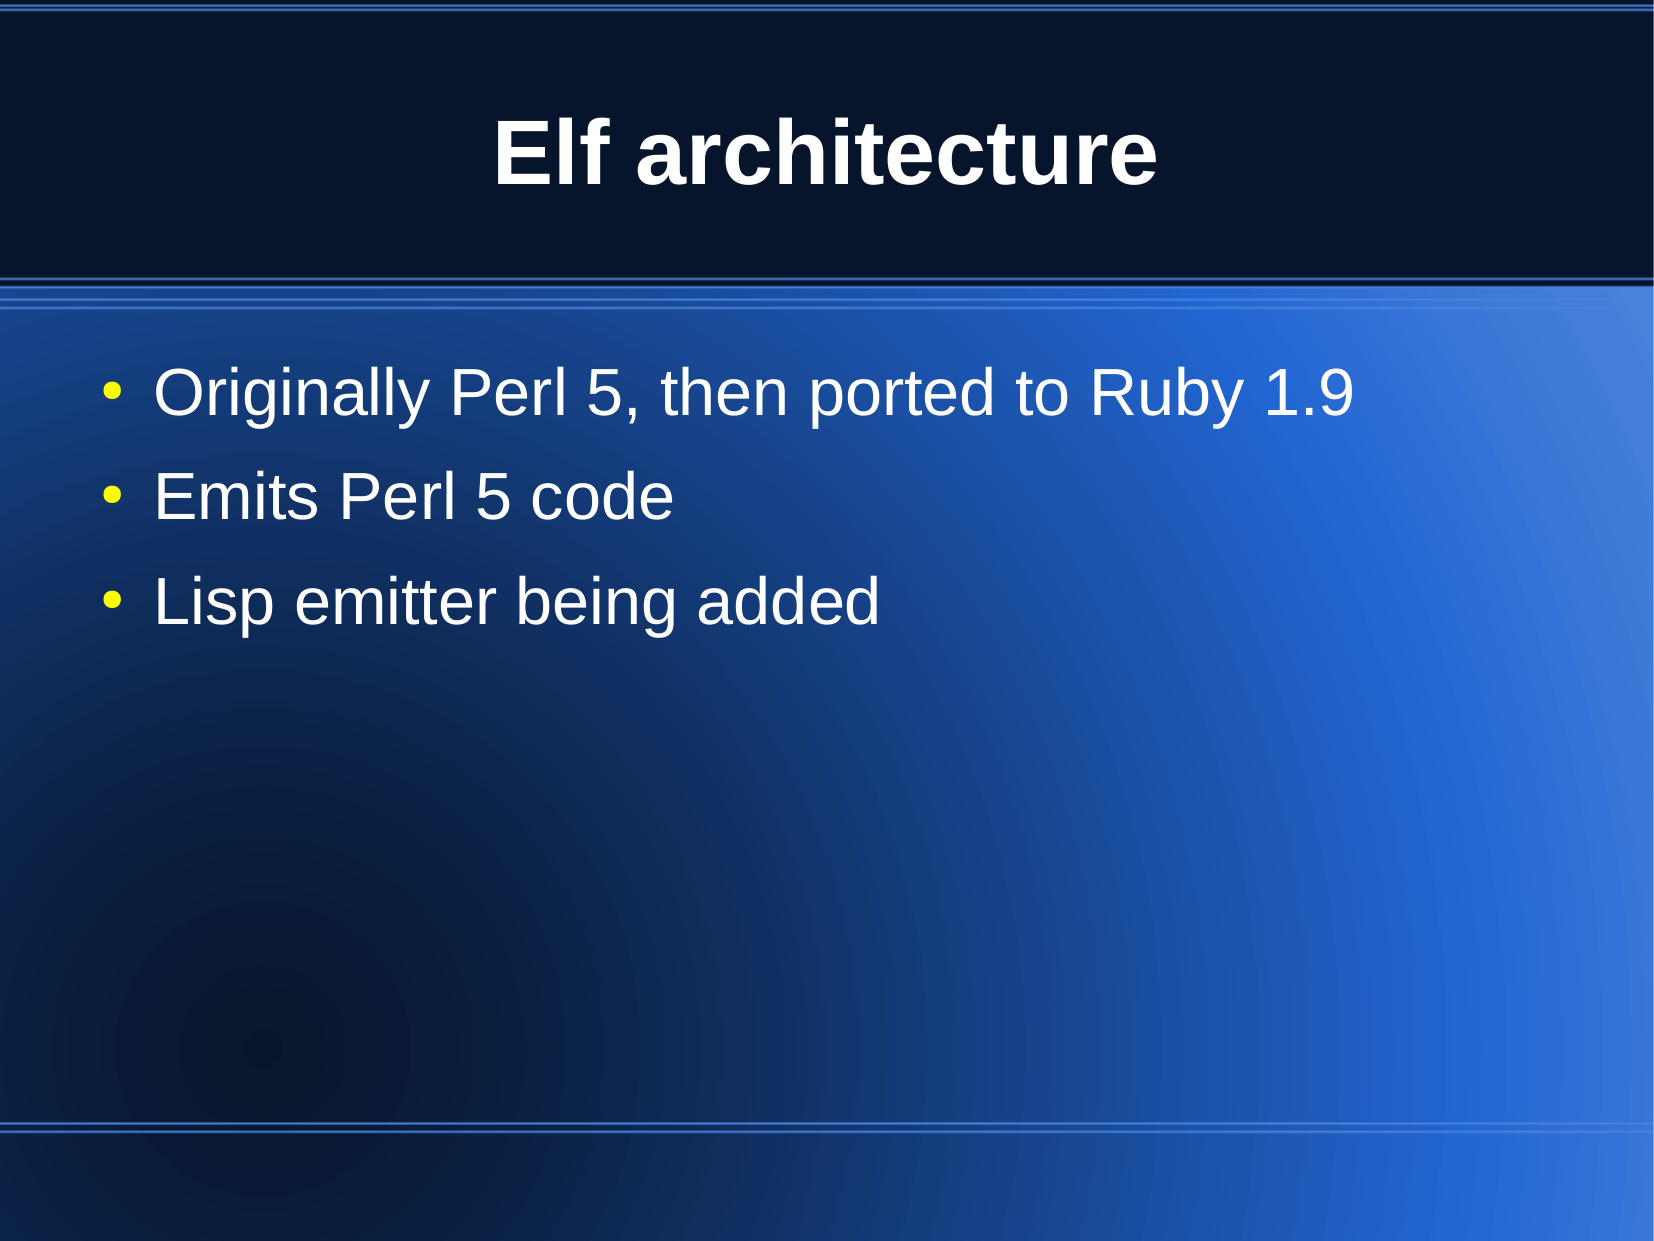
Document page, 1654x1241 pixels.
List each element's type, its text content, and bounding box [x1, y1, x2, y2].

picture [0, 0, 1654, 1241]
list Originally Perl 5, then ported to Ruby 1.9 Emits Perl 5 code Lisp emitter being added [82, 355, 1571, 1159]
title Elf architecture [82, 56, 1571, 250]
